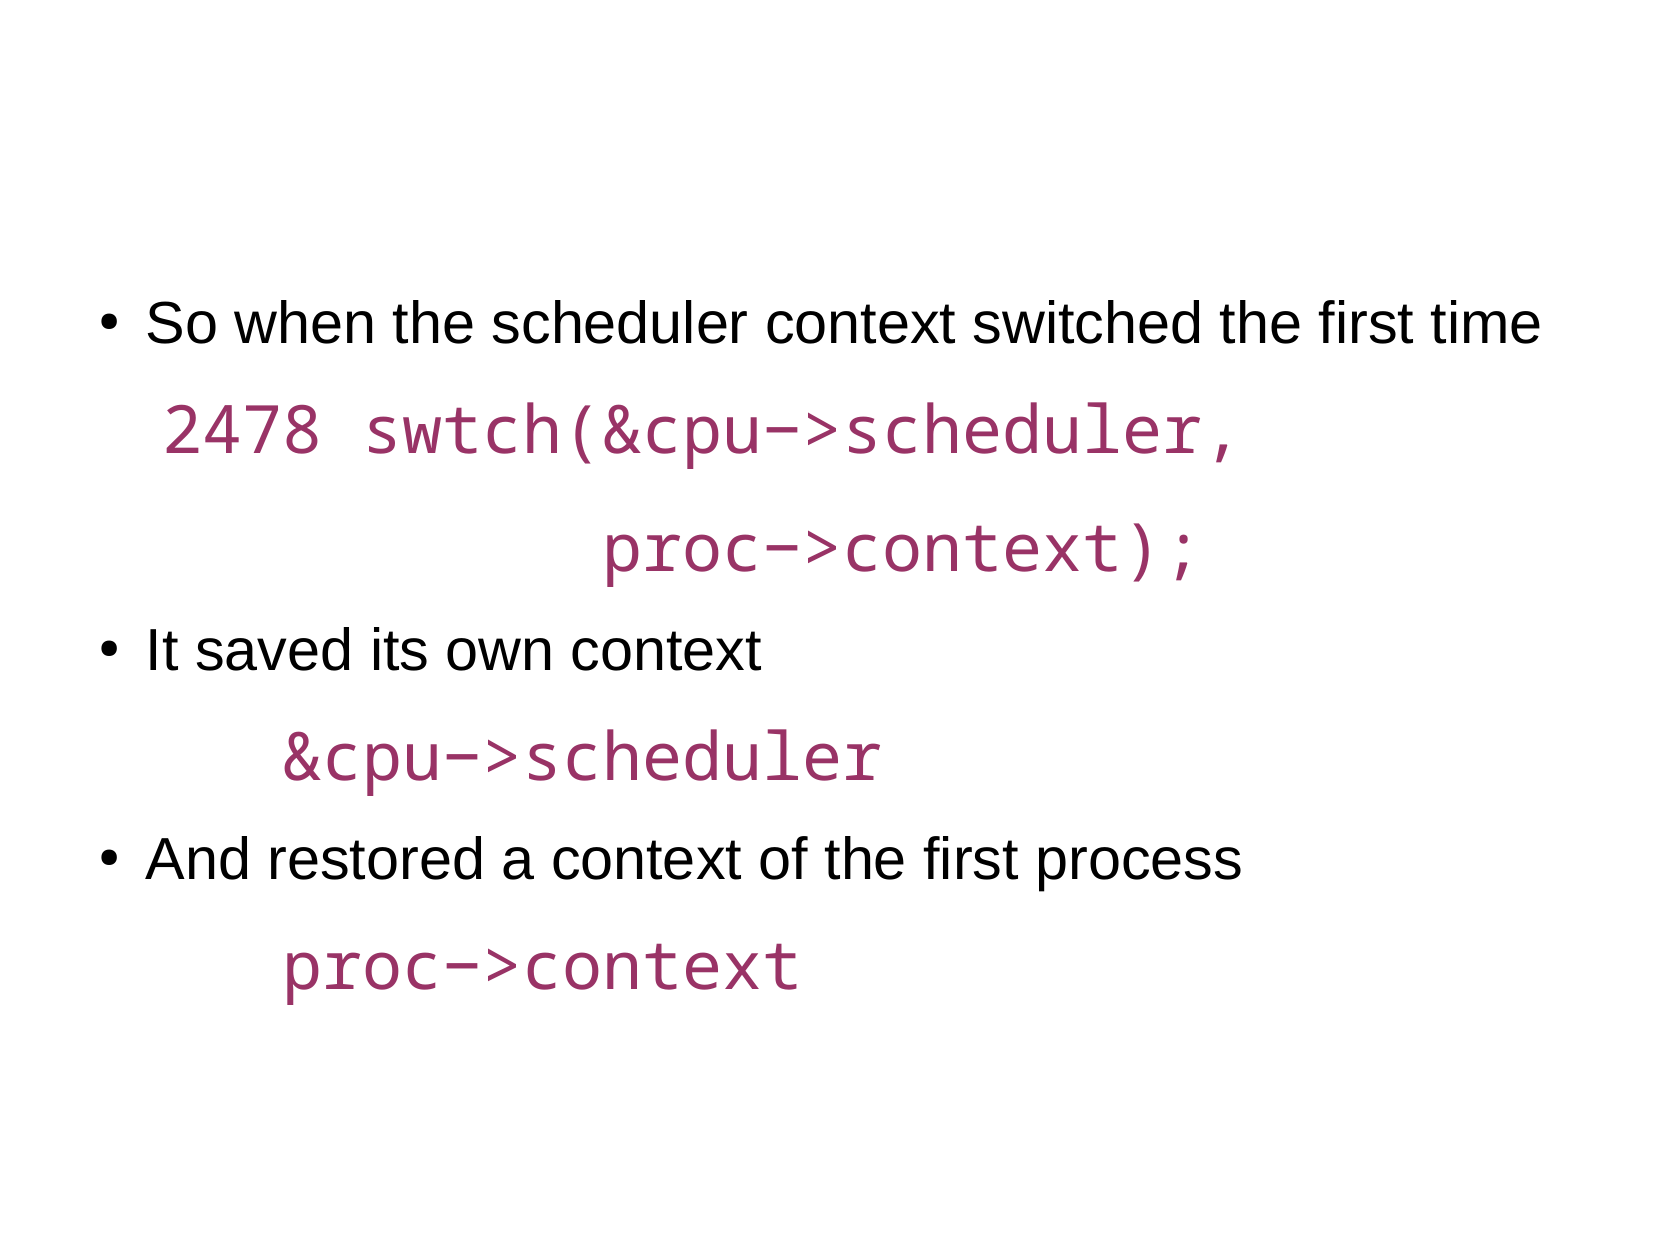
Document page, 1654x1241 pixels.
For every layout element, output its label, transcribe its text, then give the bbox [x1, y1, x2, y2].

list So when the scheduler context switched the first time 2478 swtch(&cpu−>scheduler, proc−>context); It saved its own context &cpu−>scheduler And restored a context of the first process proc−>context [82, 290, 1571, 1010]
